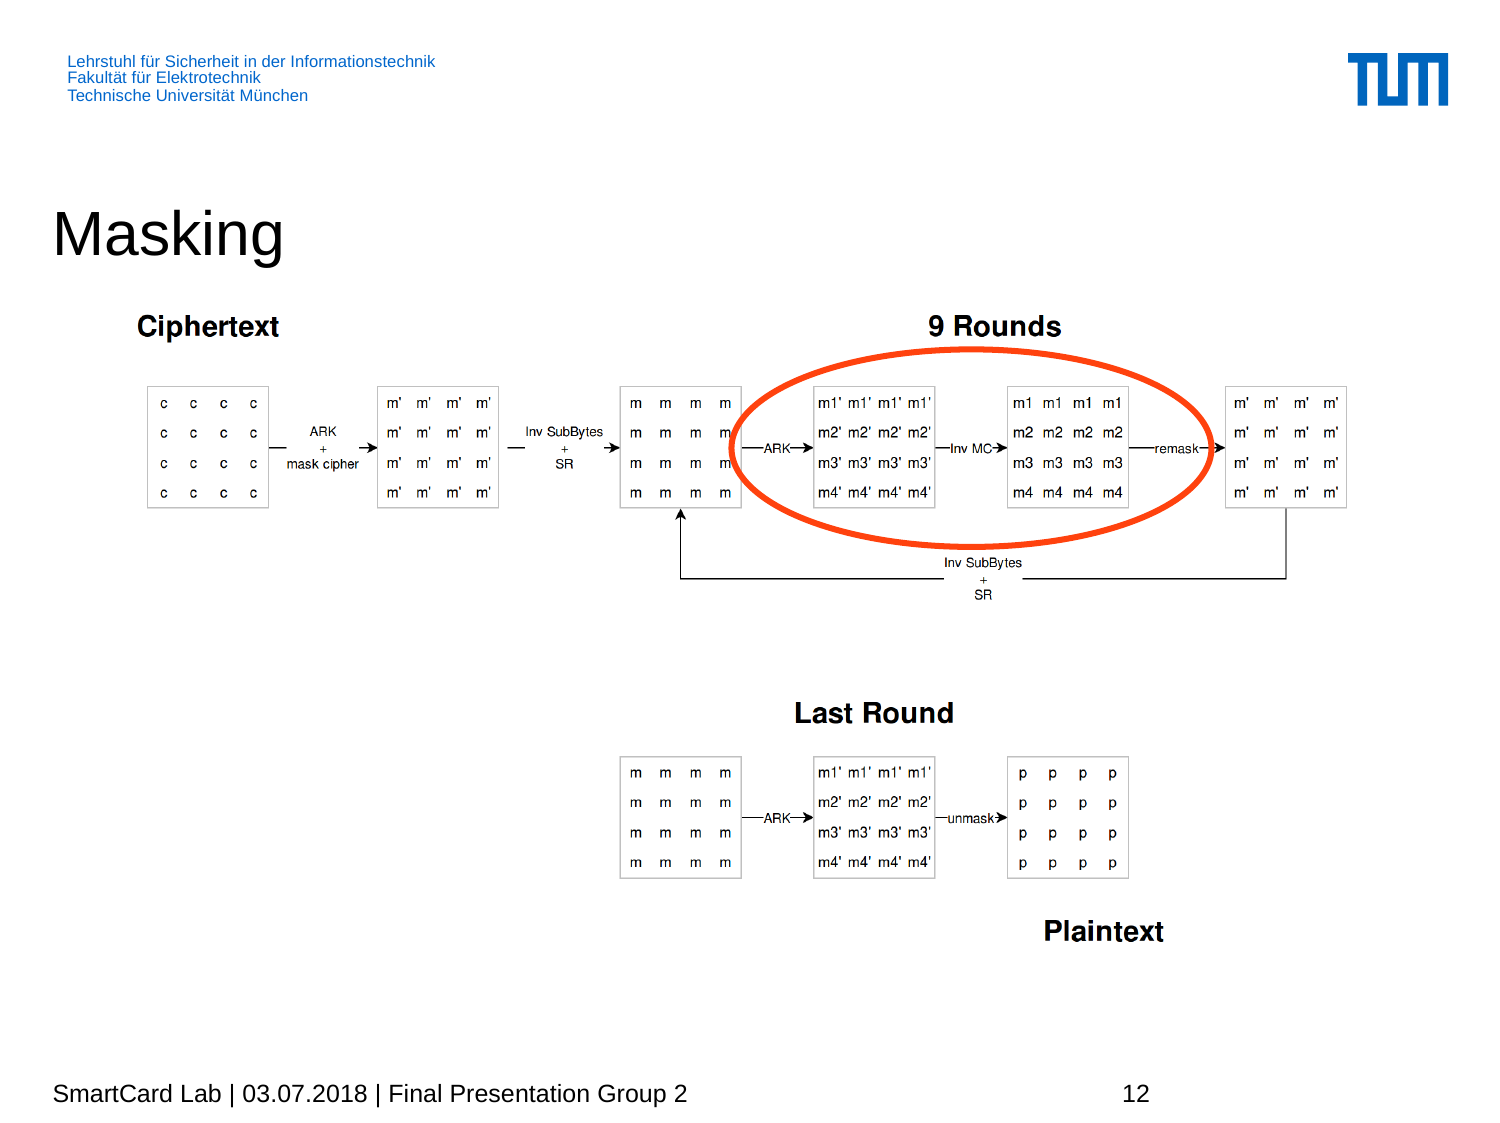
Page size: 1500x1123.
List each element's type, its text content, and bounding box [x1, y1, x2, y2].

picture [135, 299, 1348, 956]
text_box SmartCard Lab | 03.07.2018 | Final Presentation Group 2 [52, 1062, 1116, 1123]
title Masking [52, 192, 1453, 268]
text_box <number> [1122, 1062, 1459, 1123]
